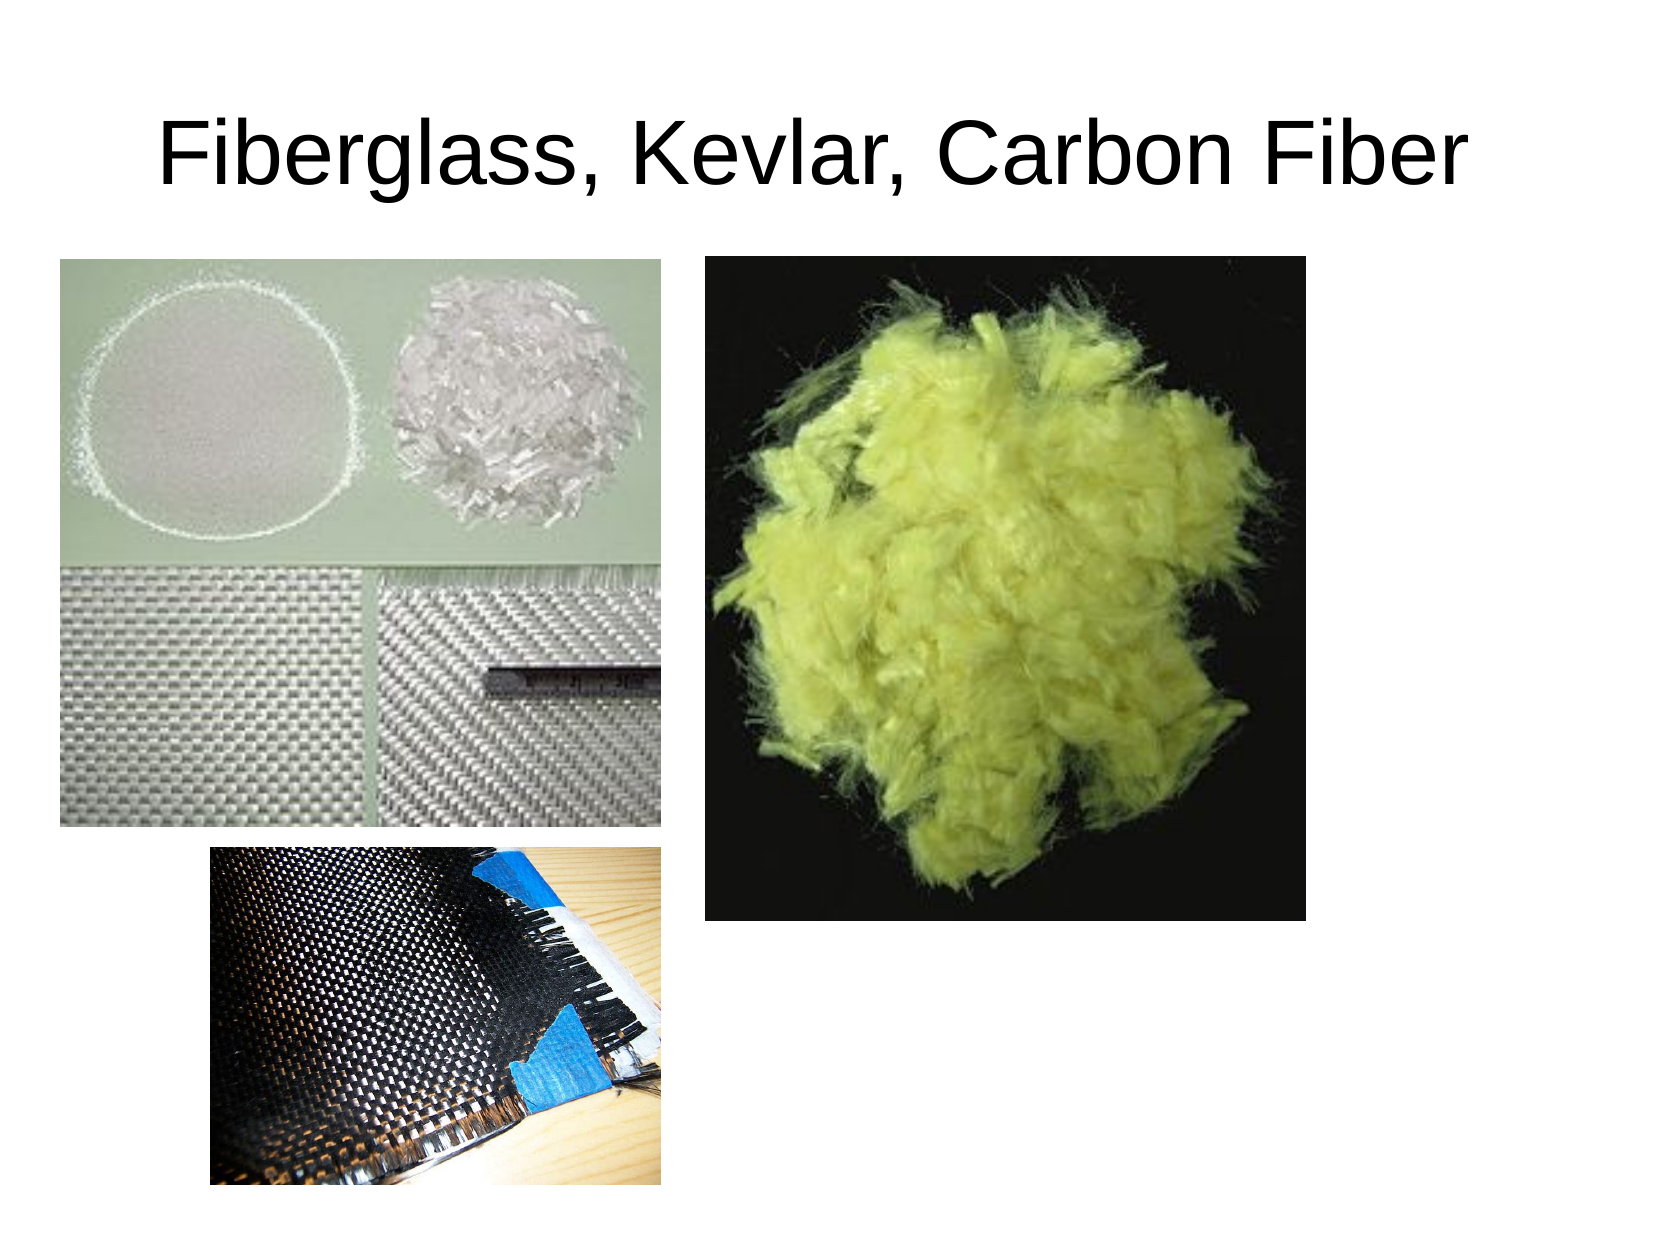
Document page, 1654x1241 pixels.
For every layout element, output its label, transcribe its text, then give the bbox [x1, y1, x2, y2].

picture [210, 847, 661, 1186]
picture [60, 259, 661, 827]
title Fiberglass, Kevlar, Carbon Fiber [82, 49, 1571, 257]
picture [705, 256, 1306, 921]
